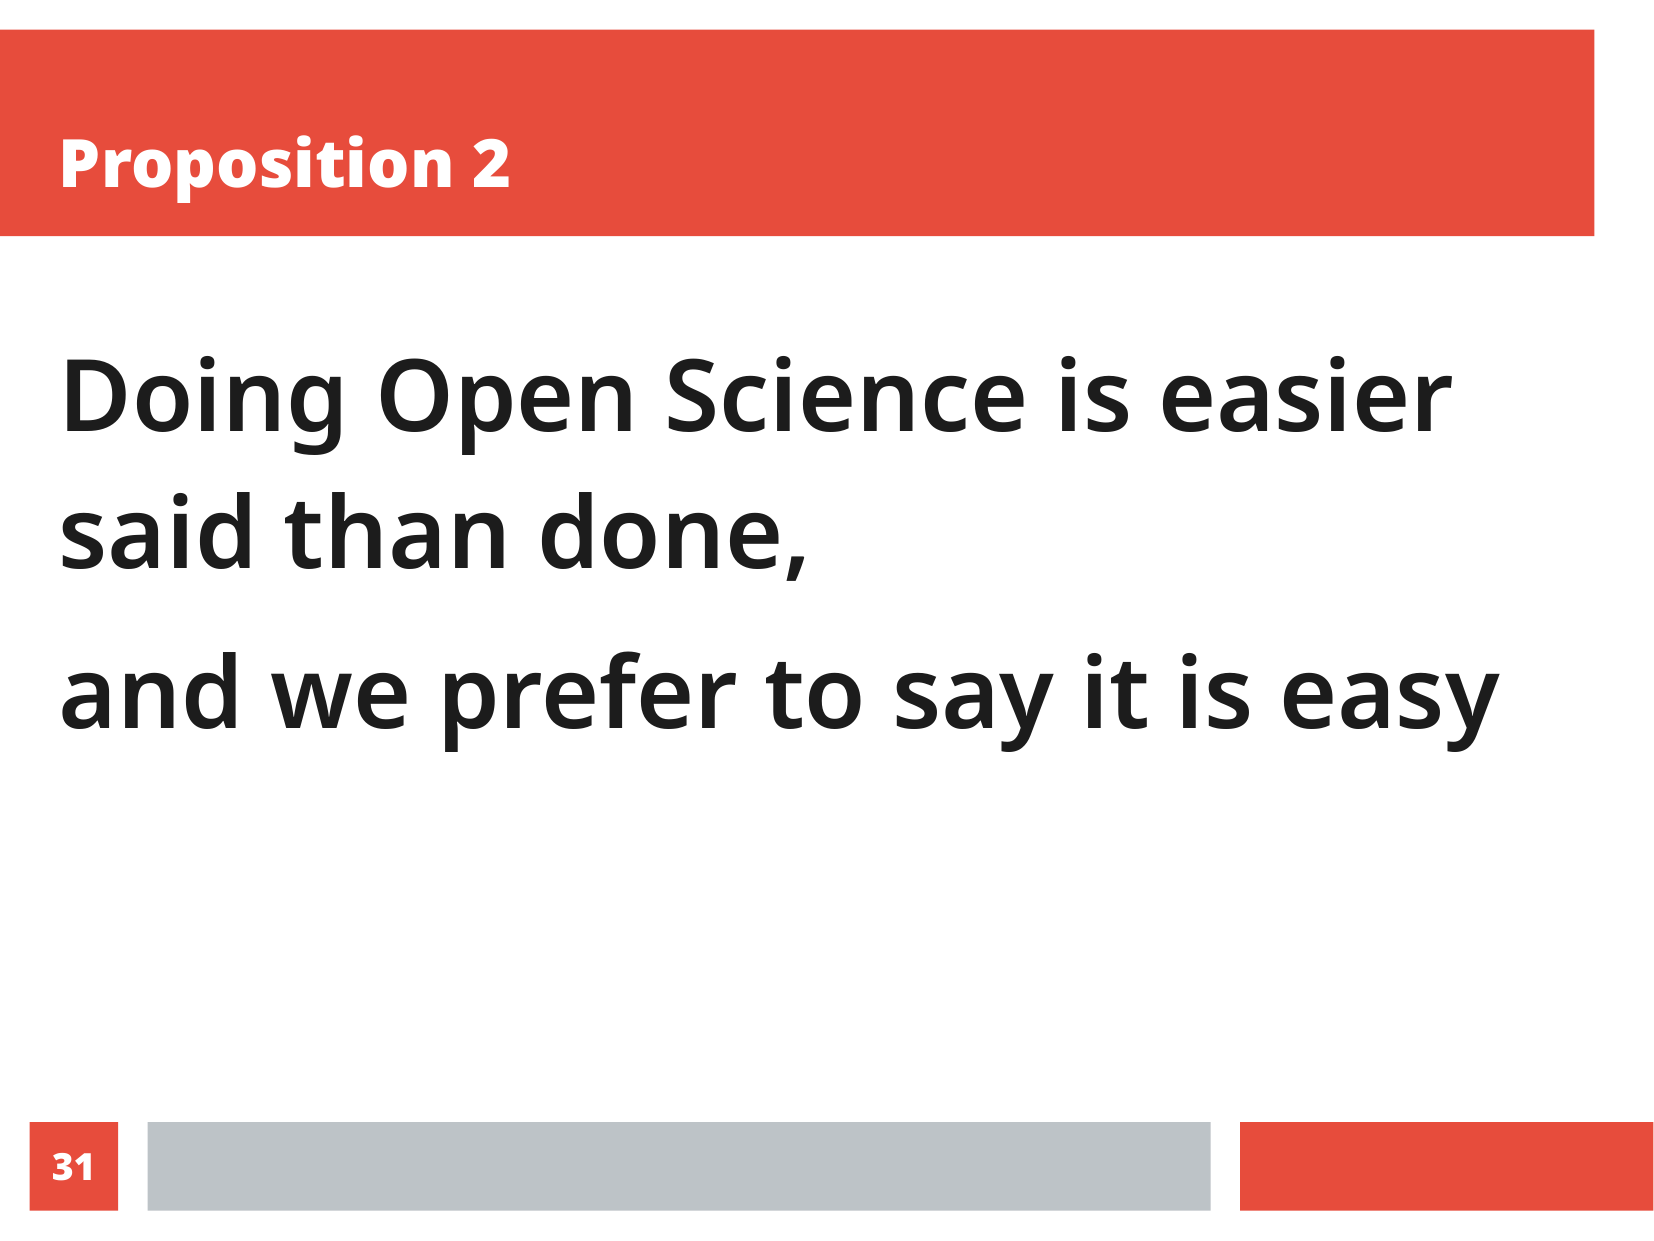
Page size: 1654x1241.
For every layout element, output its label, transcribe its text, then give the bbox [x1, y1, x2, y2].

title Proposition 2 [59, 59, 1595, 207]
list Doing Open Science is easier said than done, and we prefer to say it is easy [59, 324, 1565, 1093]
